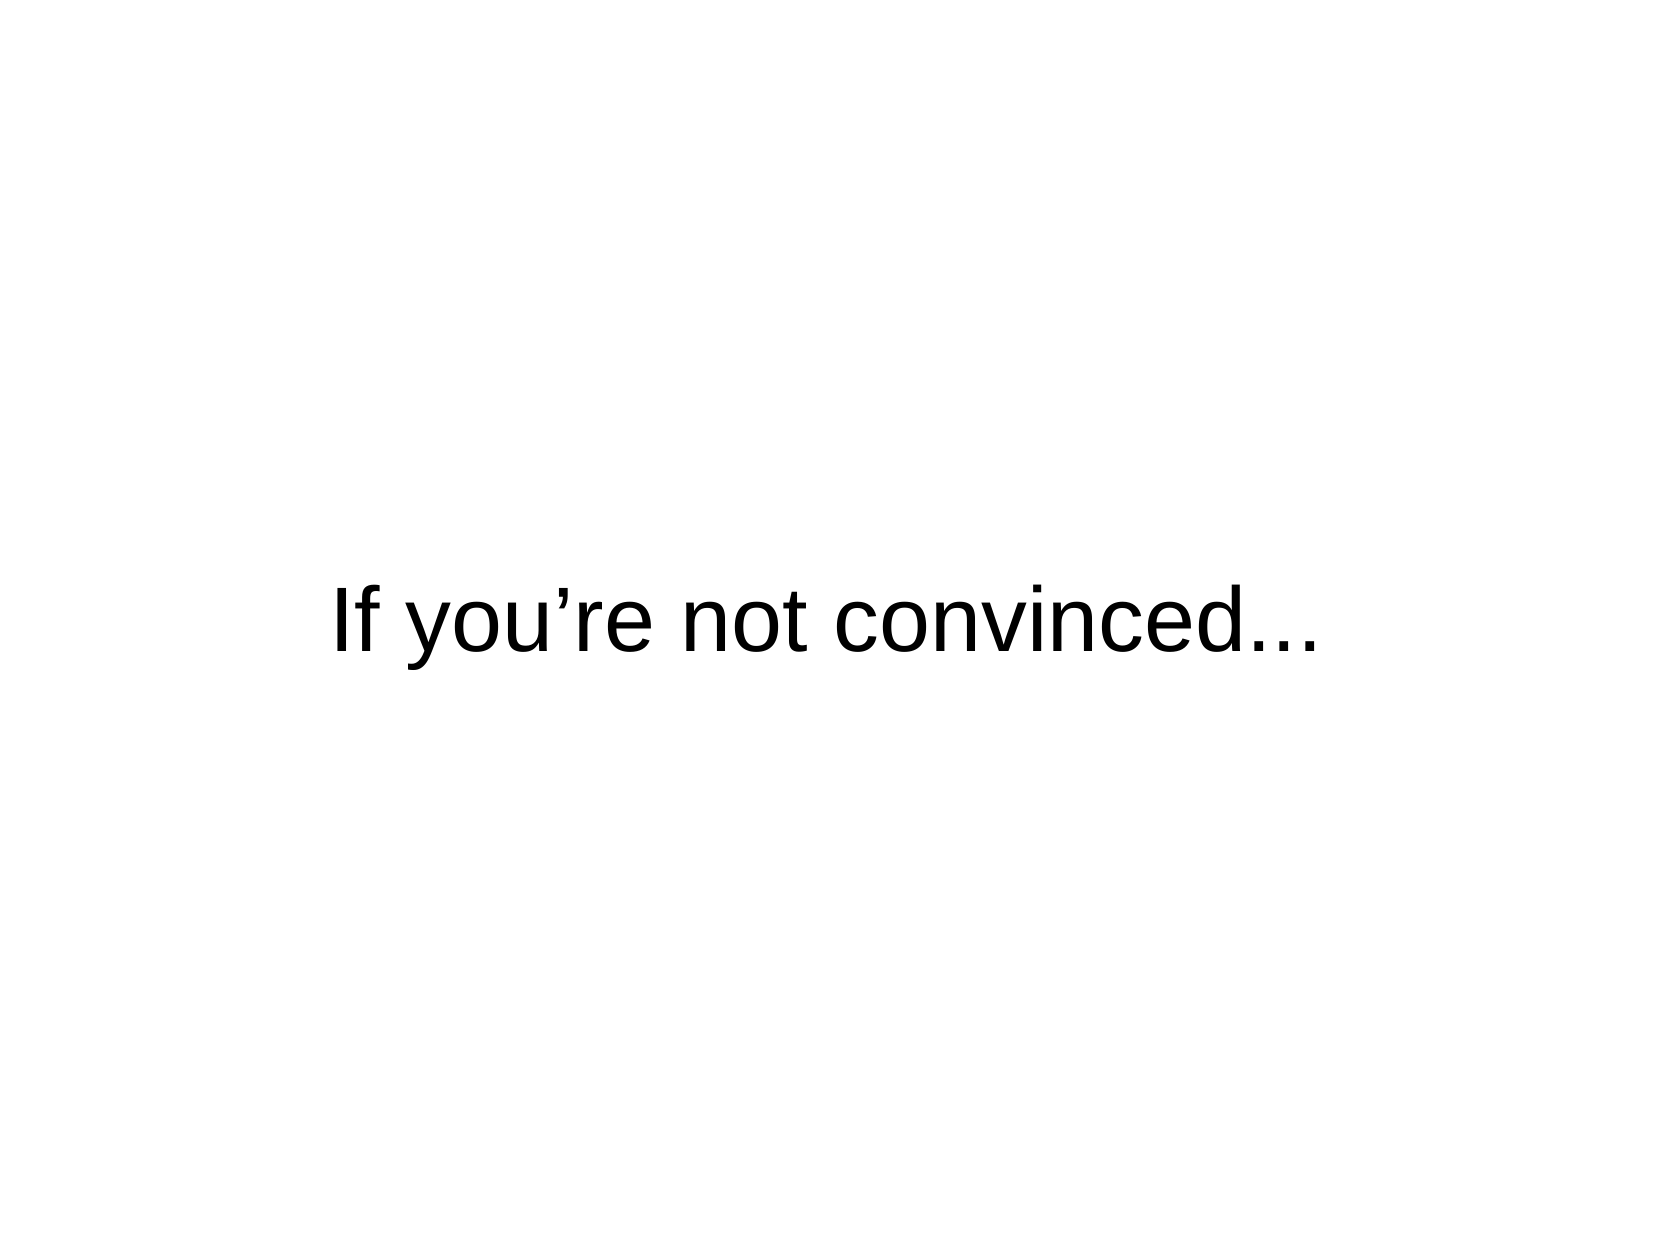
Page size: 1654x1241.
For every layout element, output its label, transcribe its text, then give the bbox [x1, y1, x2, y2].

title If you’re not convinced... [82, 516, 1571, 724]
